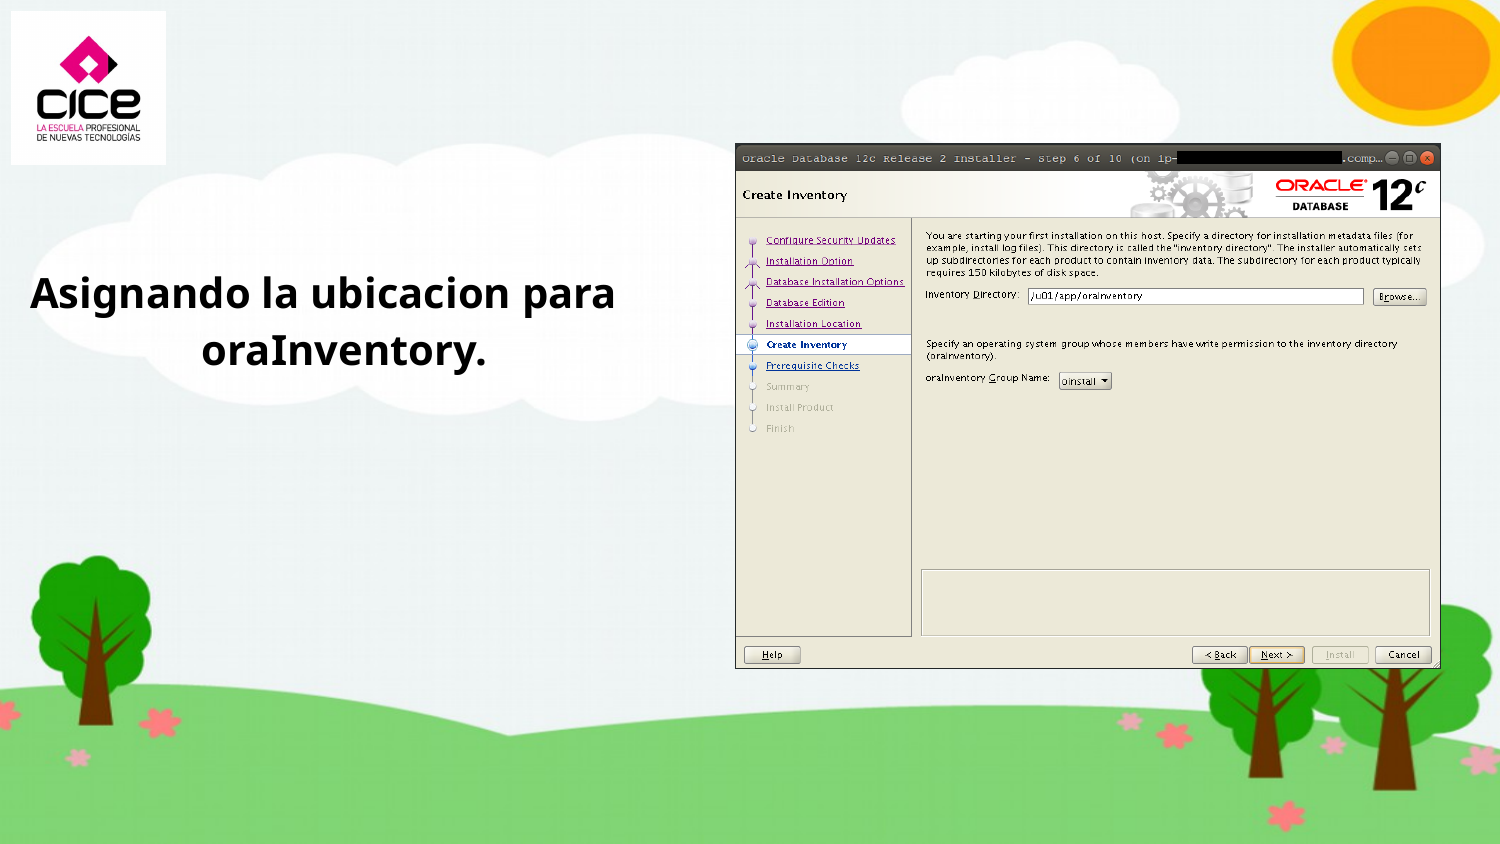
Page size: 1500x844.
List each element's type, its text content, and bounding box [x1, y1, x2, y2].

picture [0, 0, 1500, 844]
title Asignando la ubicacion para oraInventory. [30, 220, 646, 421]
